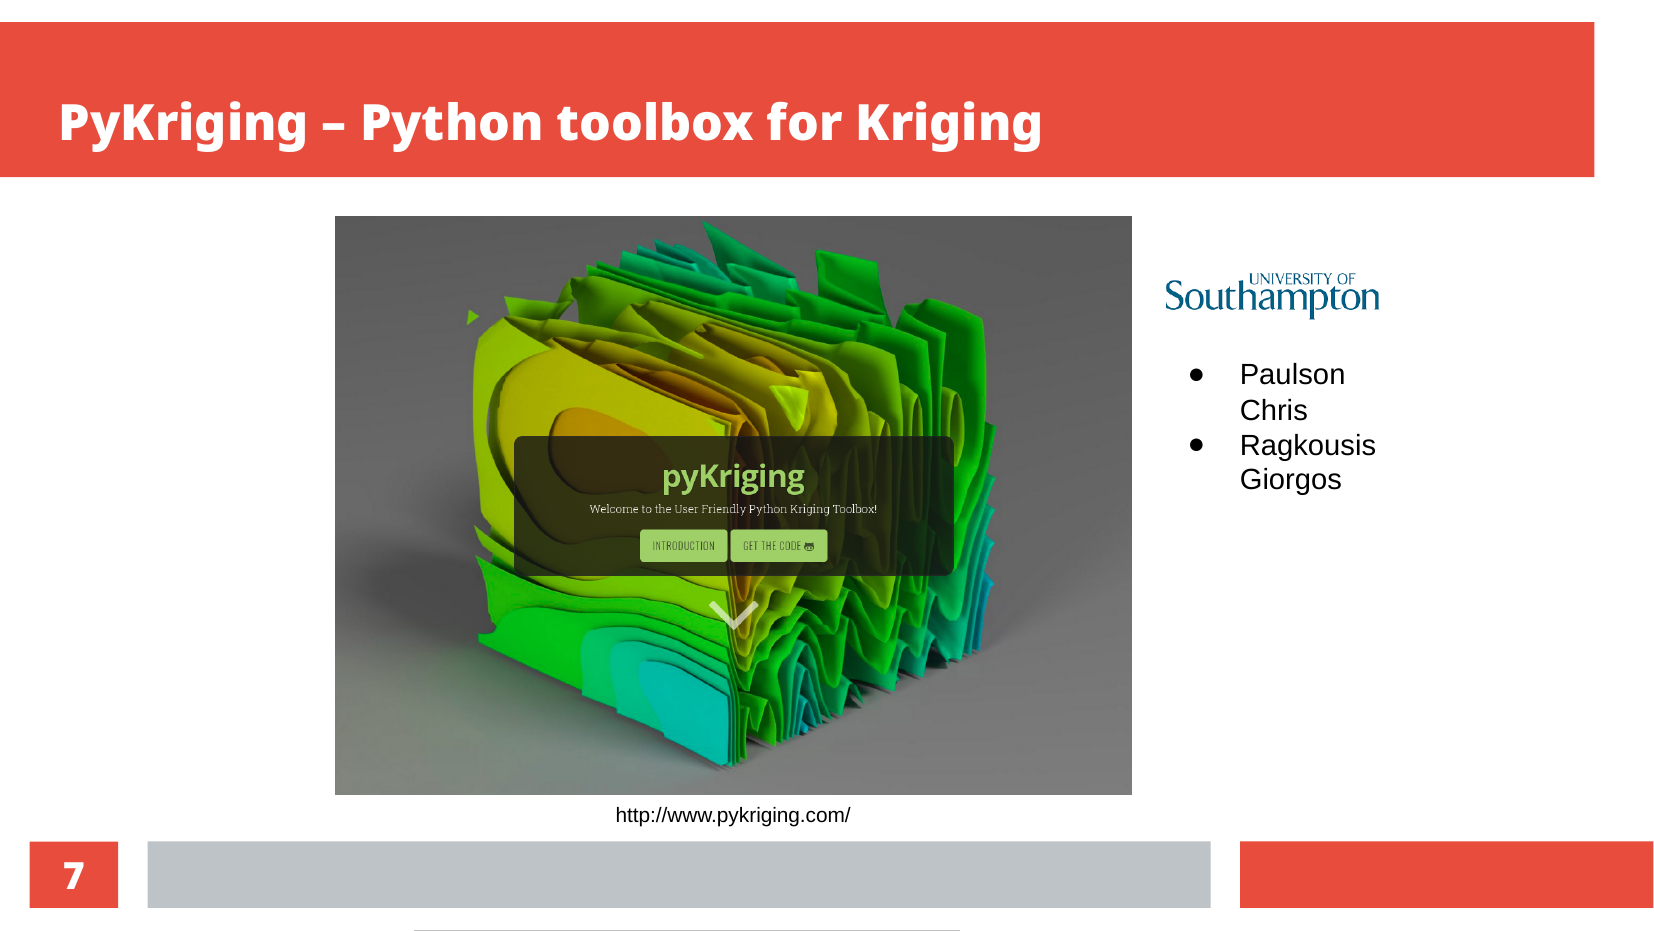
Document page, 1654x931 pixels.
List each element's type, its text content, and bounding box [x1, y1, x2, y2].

text_box http://www.pykriging.com/ [553, 787, 913, 843]
picture [1161, 234, 1384, 340]
title PyKriging – Python toolbox for Kriging [59, 44, 1595, 156]
text_box Paulson Chris Ragkousis Giorgos [1149, 340, 1417, 511]
picture [335, 216, 1132, 795]
